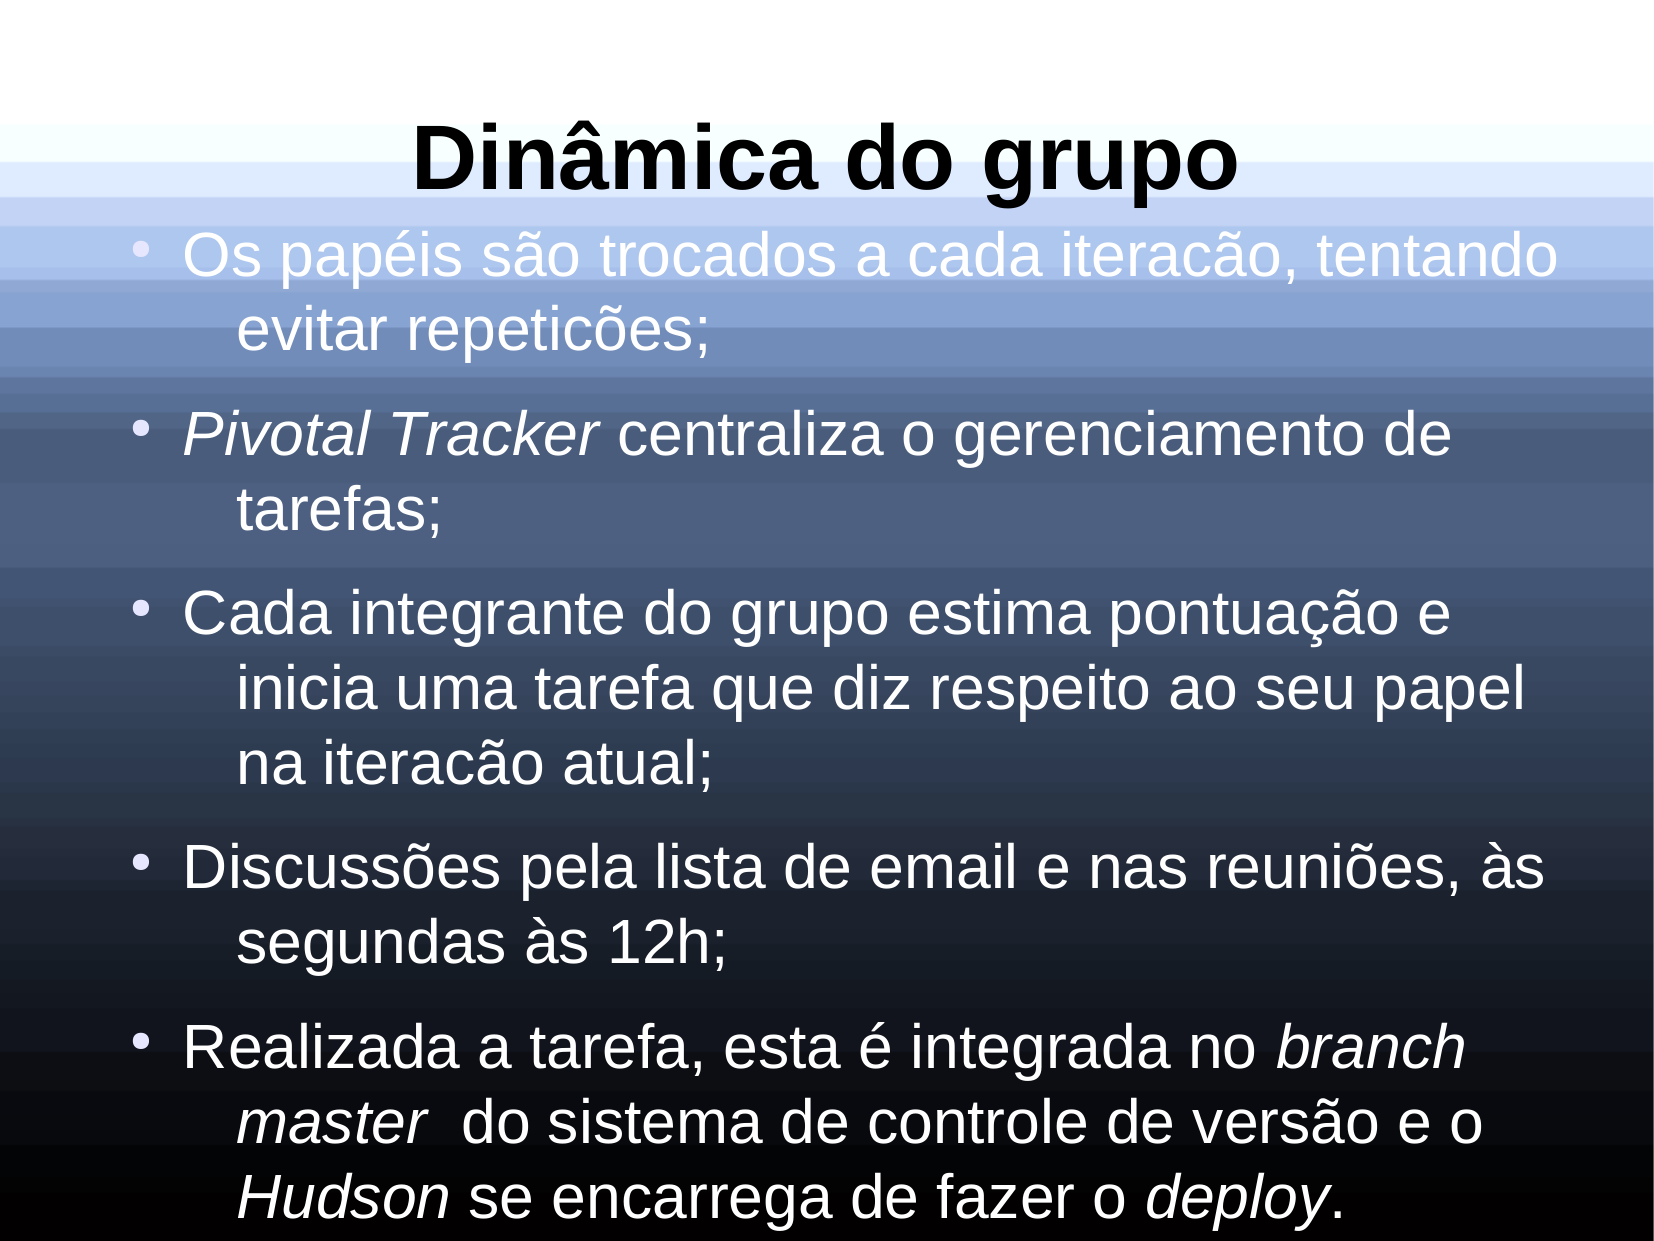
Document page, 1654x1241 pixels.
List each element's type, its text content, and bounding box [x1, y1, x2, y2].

list Os papéis são trocados a cada iteracão, tentando evitar repeticões; Pivotal Tracker centraliza o gerenciamento de tarefas; Cada integrante do grupo estima pontuação e inicia uma tarefa que diz respeito ao seu papel na iteracão atual; Discussões pela lista de email e nas reuniões, às segundas às 12h; Realizada a tarefa, esta é integrada no branch master do sistema de controle de versão e o Hudson se encarrega de fazer o deploy. [94, 213, 1583, 1241]
title Dinâmica do grupo [82, 49, 1571, 257]
